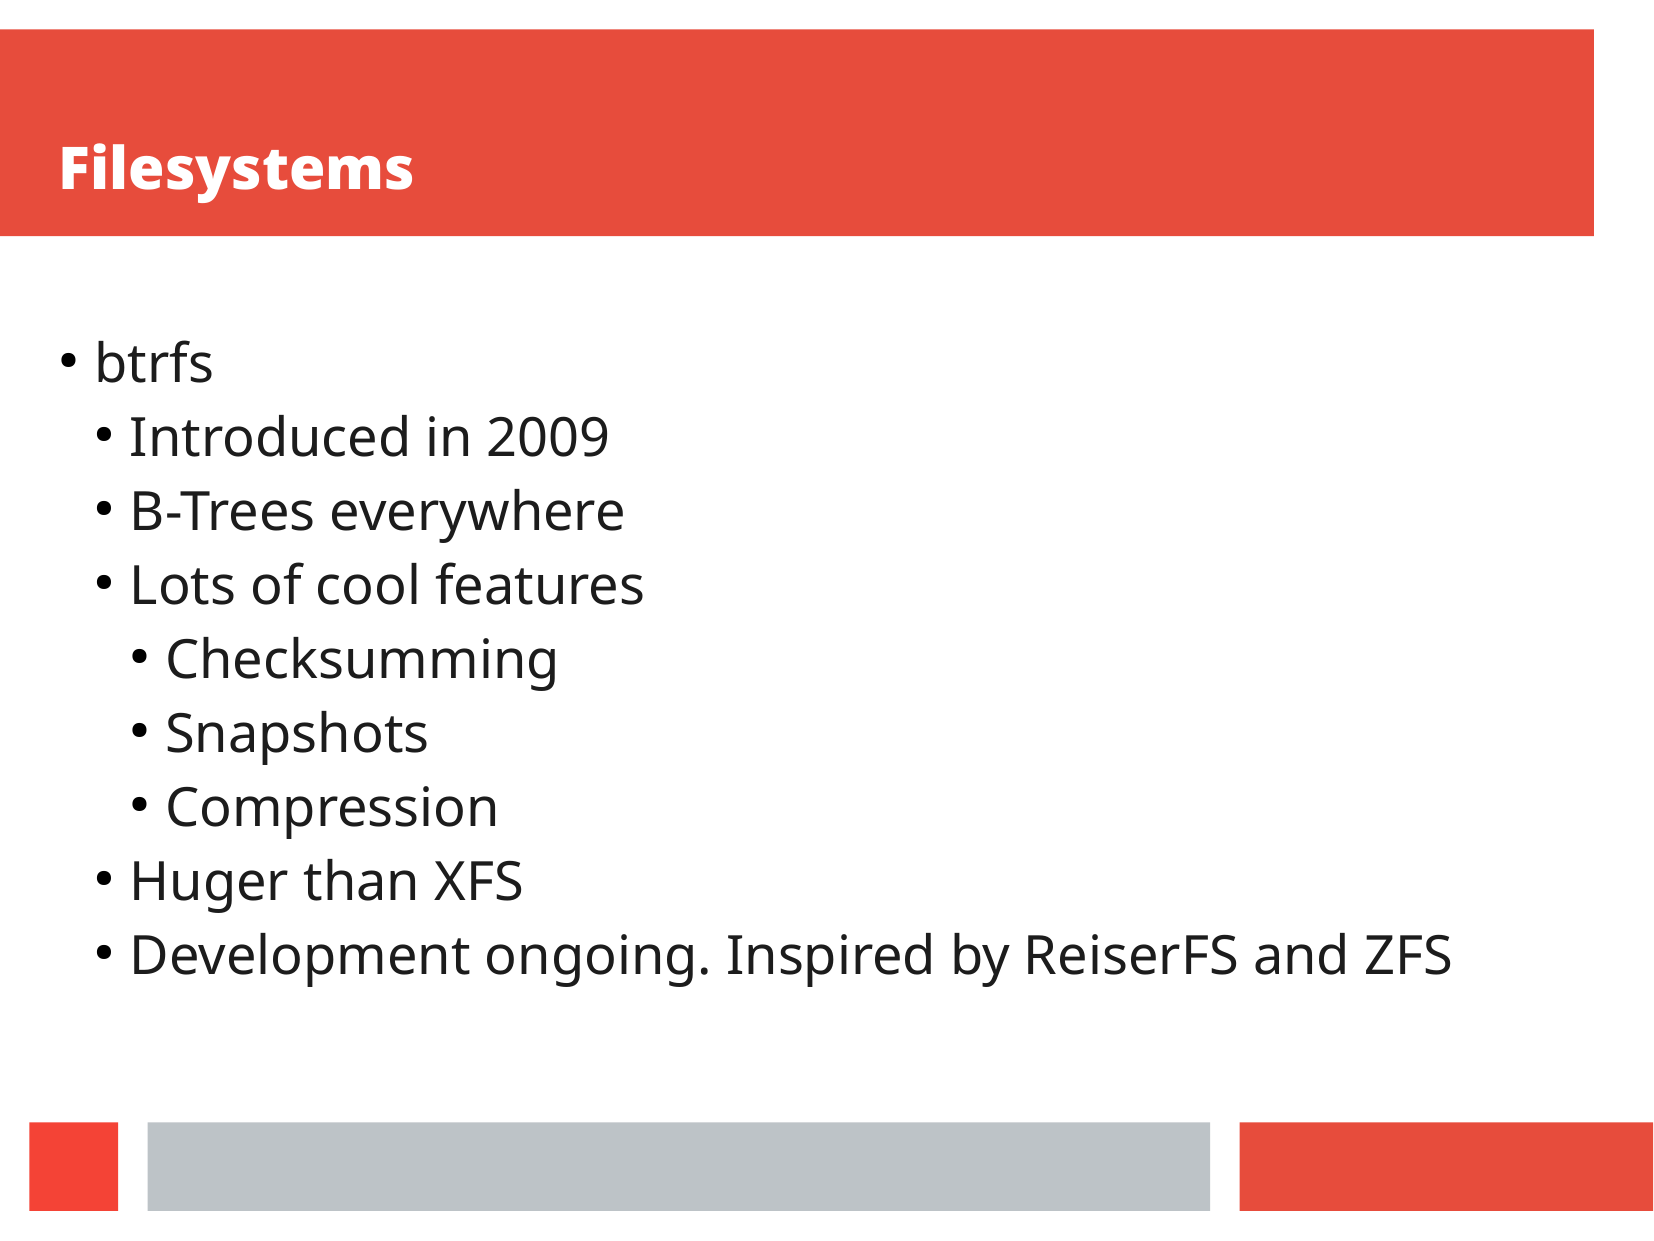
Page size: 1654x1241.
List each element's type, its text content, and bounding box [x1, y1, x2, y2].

subtitle btrfs Introduced in 2009 B-Trees everywhere Lots of cool features Checksumming Snapshots Compression Huger than XFS Development ongoing. Inspired by ReiserFS and ZFS [58, 324, 1565, 1093]
title Filesystems [58, 59, 1594, 207]
